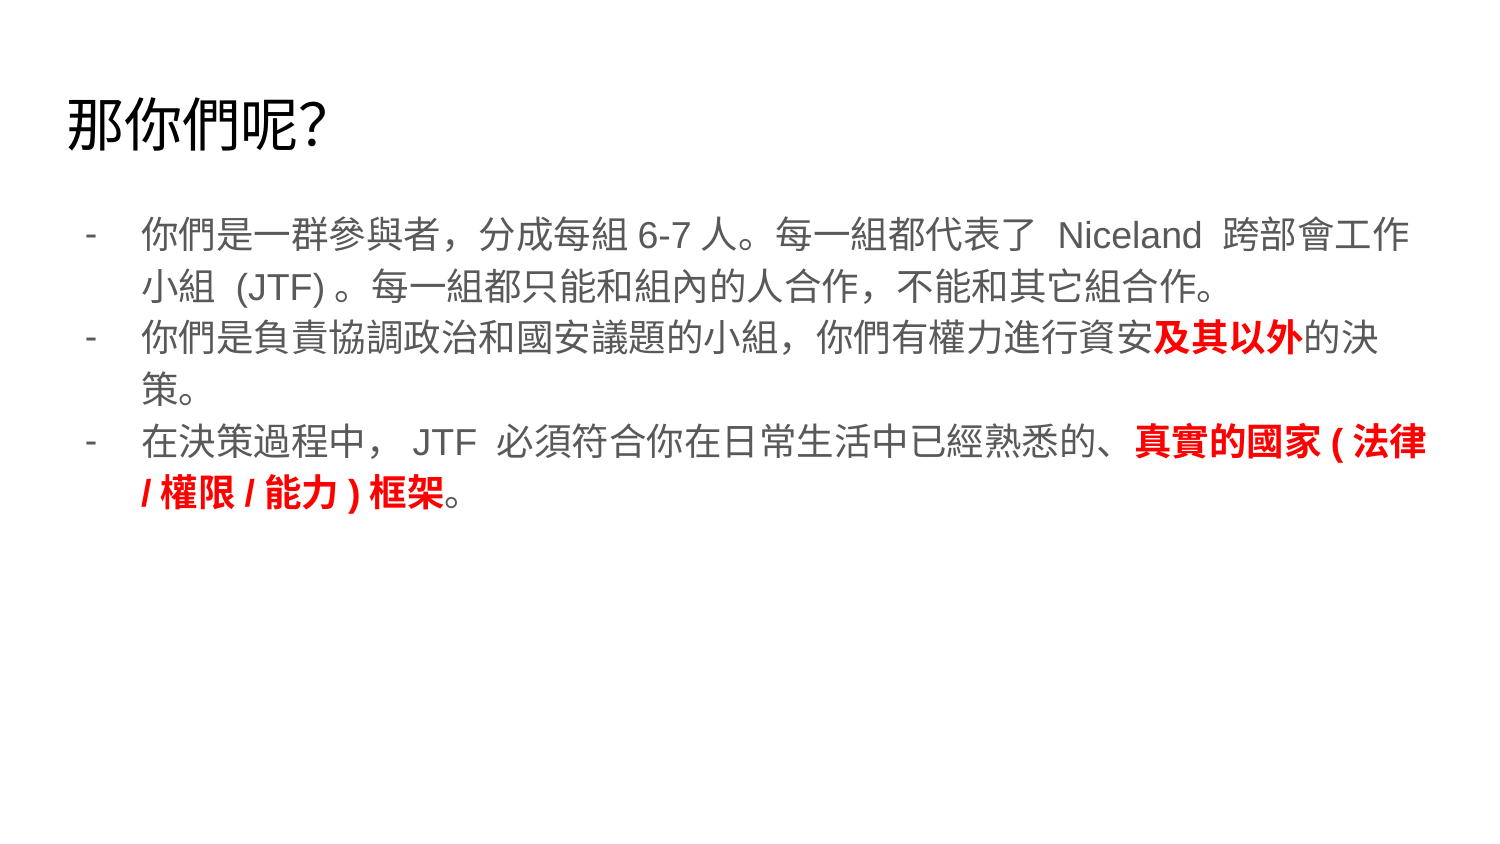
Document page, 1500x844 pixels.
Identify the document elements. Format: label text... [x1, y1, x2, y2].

list 你們是一群參與者，分成每組6-7人。每一組都代表了 Niceland 跨部會工作小組 (JTF)。每一組都只能和組內的人合作，不能和其它組合作。 你們是負責協調政治和國安議題的小組，你們有權力進行資安及其以外的決策。 在決策過程中，JTF 必須符合你在日常生活中已經熟悉的、真實的國家(法律/權限/能力)框架。 [51, 189, 1449, 750]
title 那你們呢？ [51, 72, 1449, 167]
